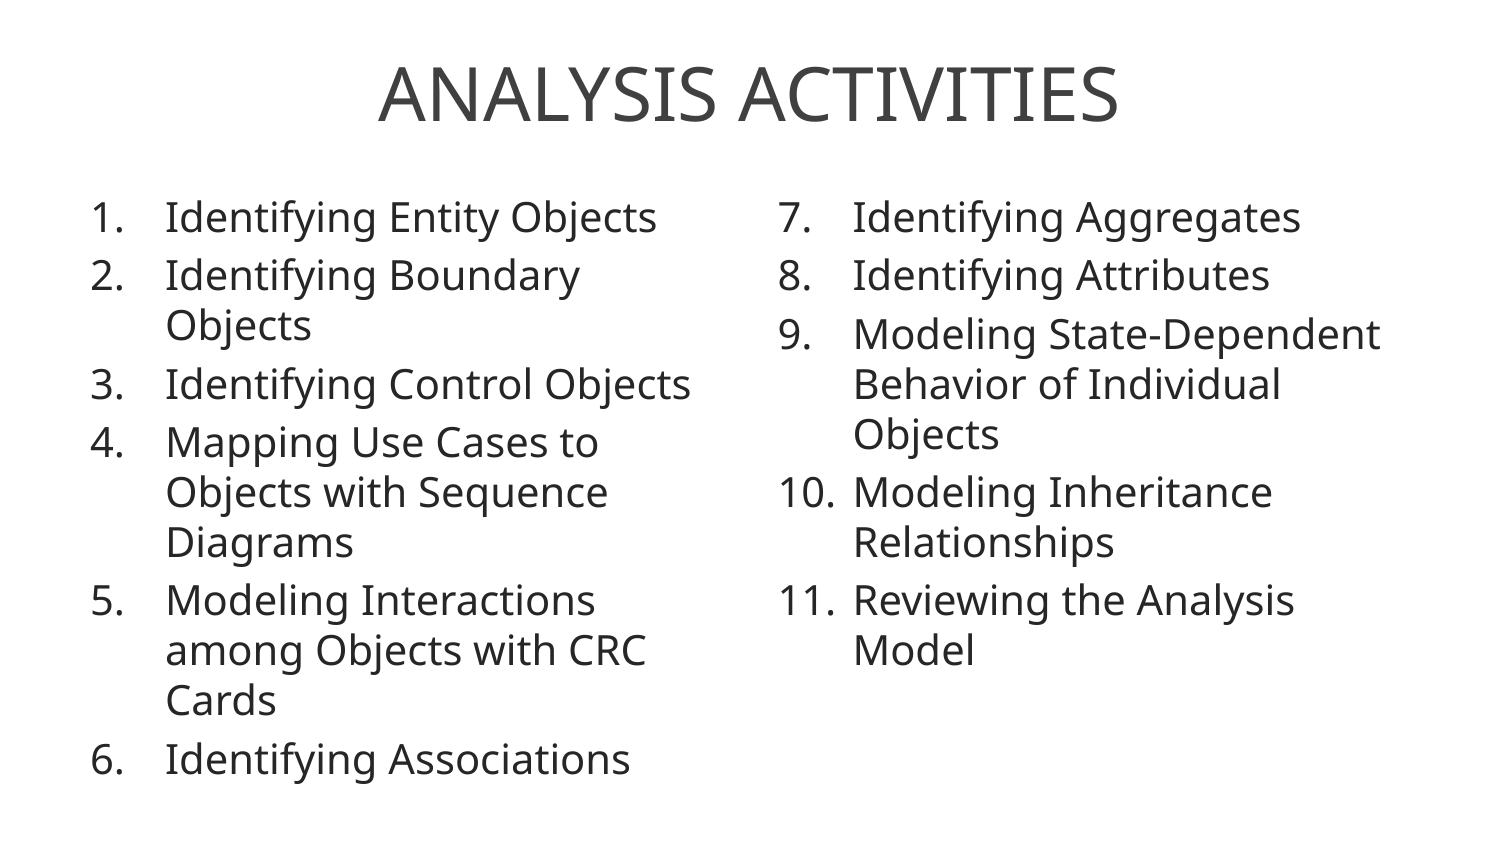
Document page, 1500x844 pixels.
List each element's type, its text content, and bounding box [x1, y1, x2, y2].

list Identifying Entity Objects Identifying Boundary Objects Identifying Control Objects Mapping Use Cases to Objects with Sequence Diagrams Modeling Interactions among Objects with CRC Cards Identifying Associations [75, 183, 738, 757]
title Analysis activities [75, 21, 1425, 162]
list Identifying Aggregates Identifying Attributes Modeling State-Dependent Behavior of Individual Objects Modeling Inheritance Relationships Reviewing the Analysis Model [762, 183, 1425, 757]
